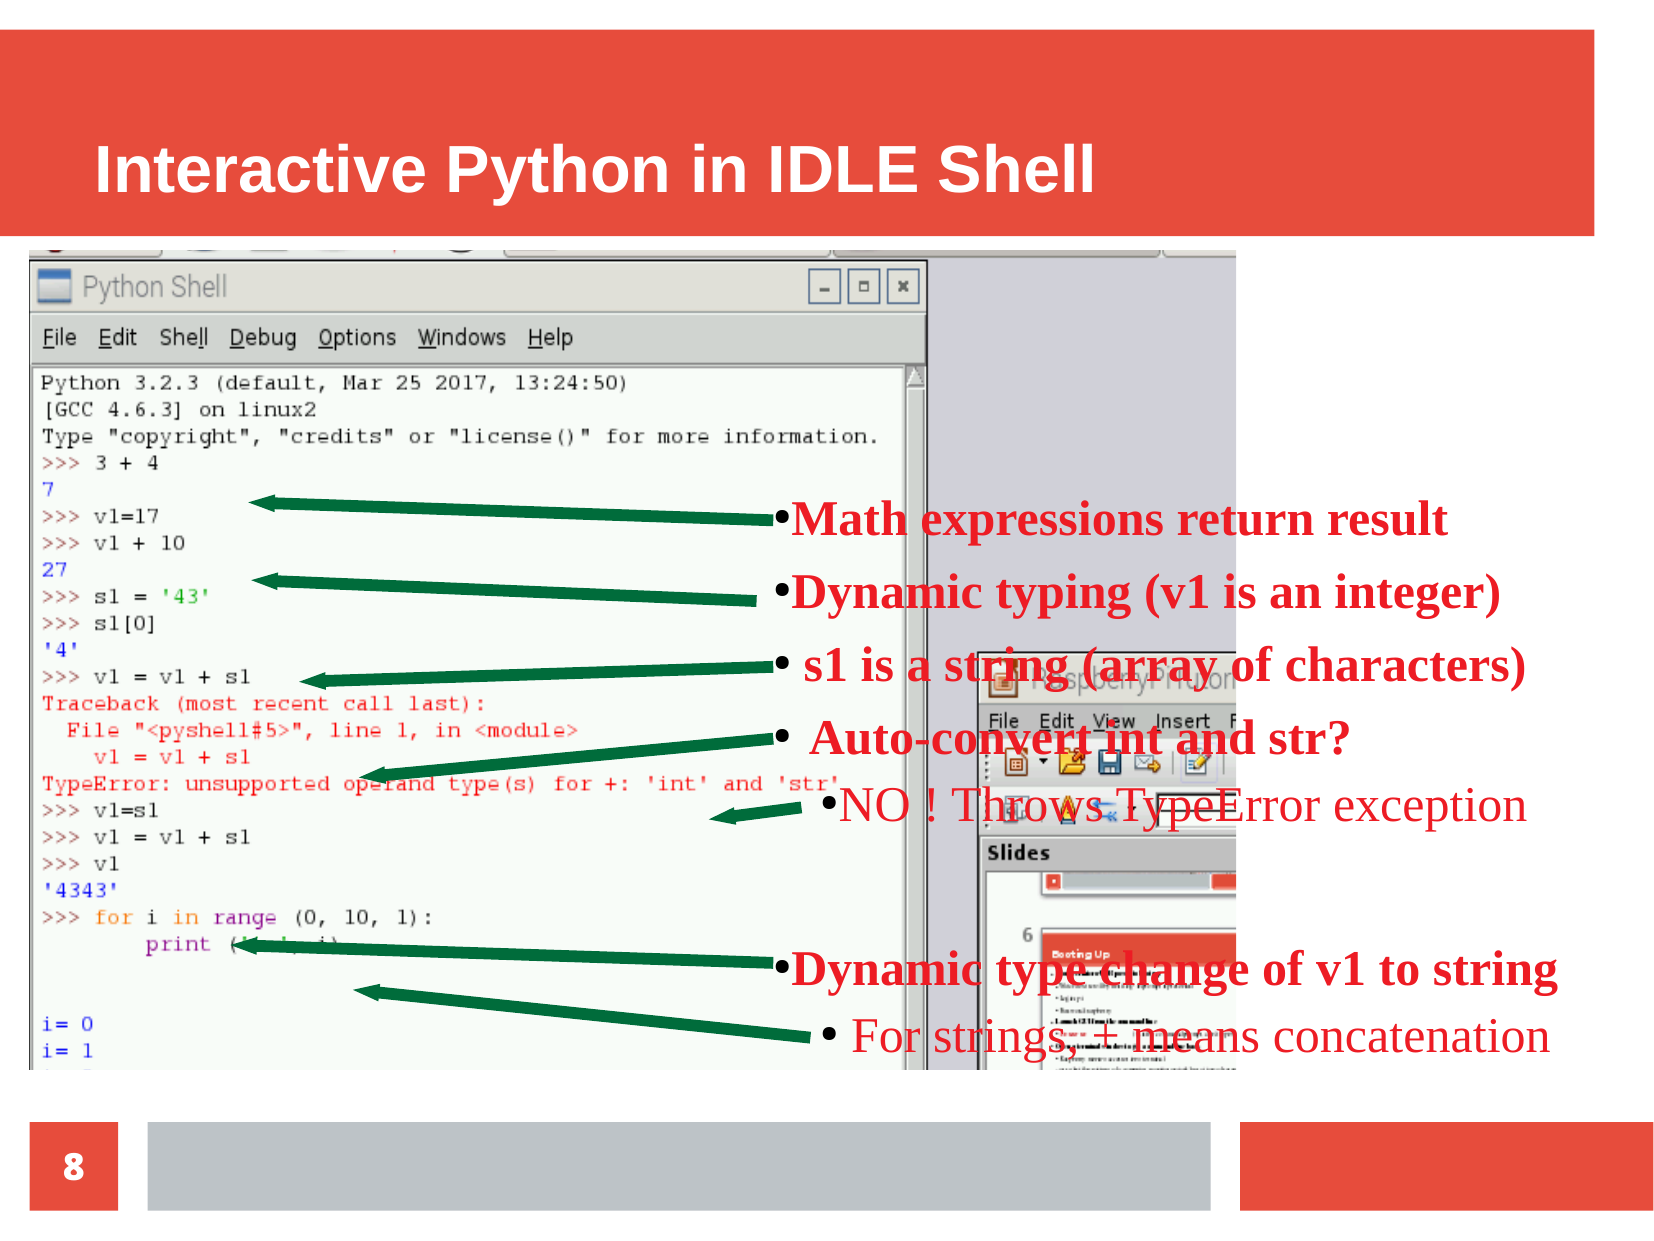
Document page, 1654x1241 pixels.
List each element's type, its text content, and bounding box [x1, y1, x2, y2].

title Interactive Python in IDLE Shell [59, 59, 1595, 207]
picture [29, 250, 1237, 1070]
list Math expressions return result Dynamic typing (v1 is an integer) s1 is a string (array of characters) Auto-convert int and str? NO ! Throws TypeError exception Dynamic type change of v1 to string For strings, + means concatenation [773, 490, 1654, 1110]
